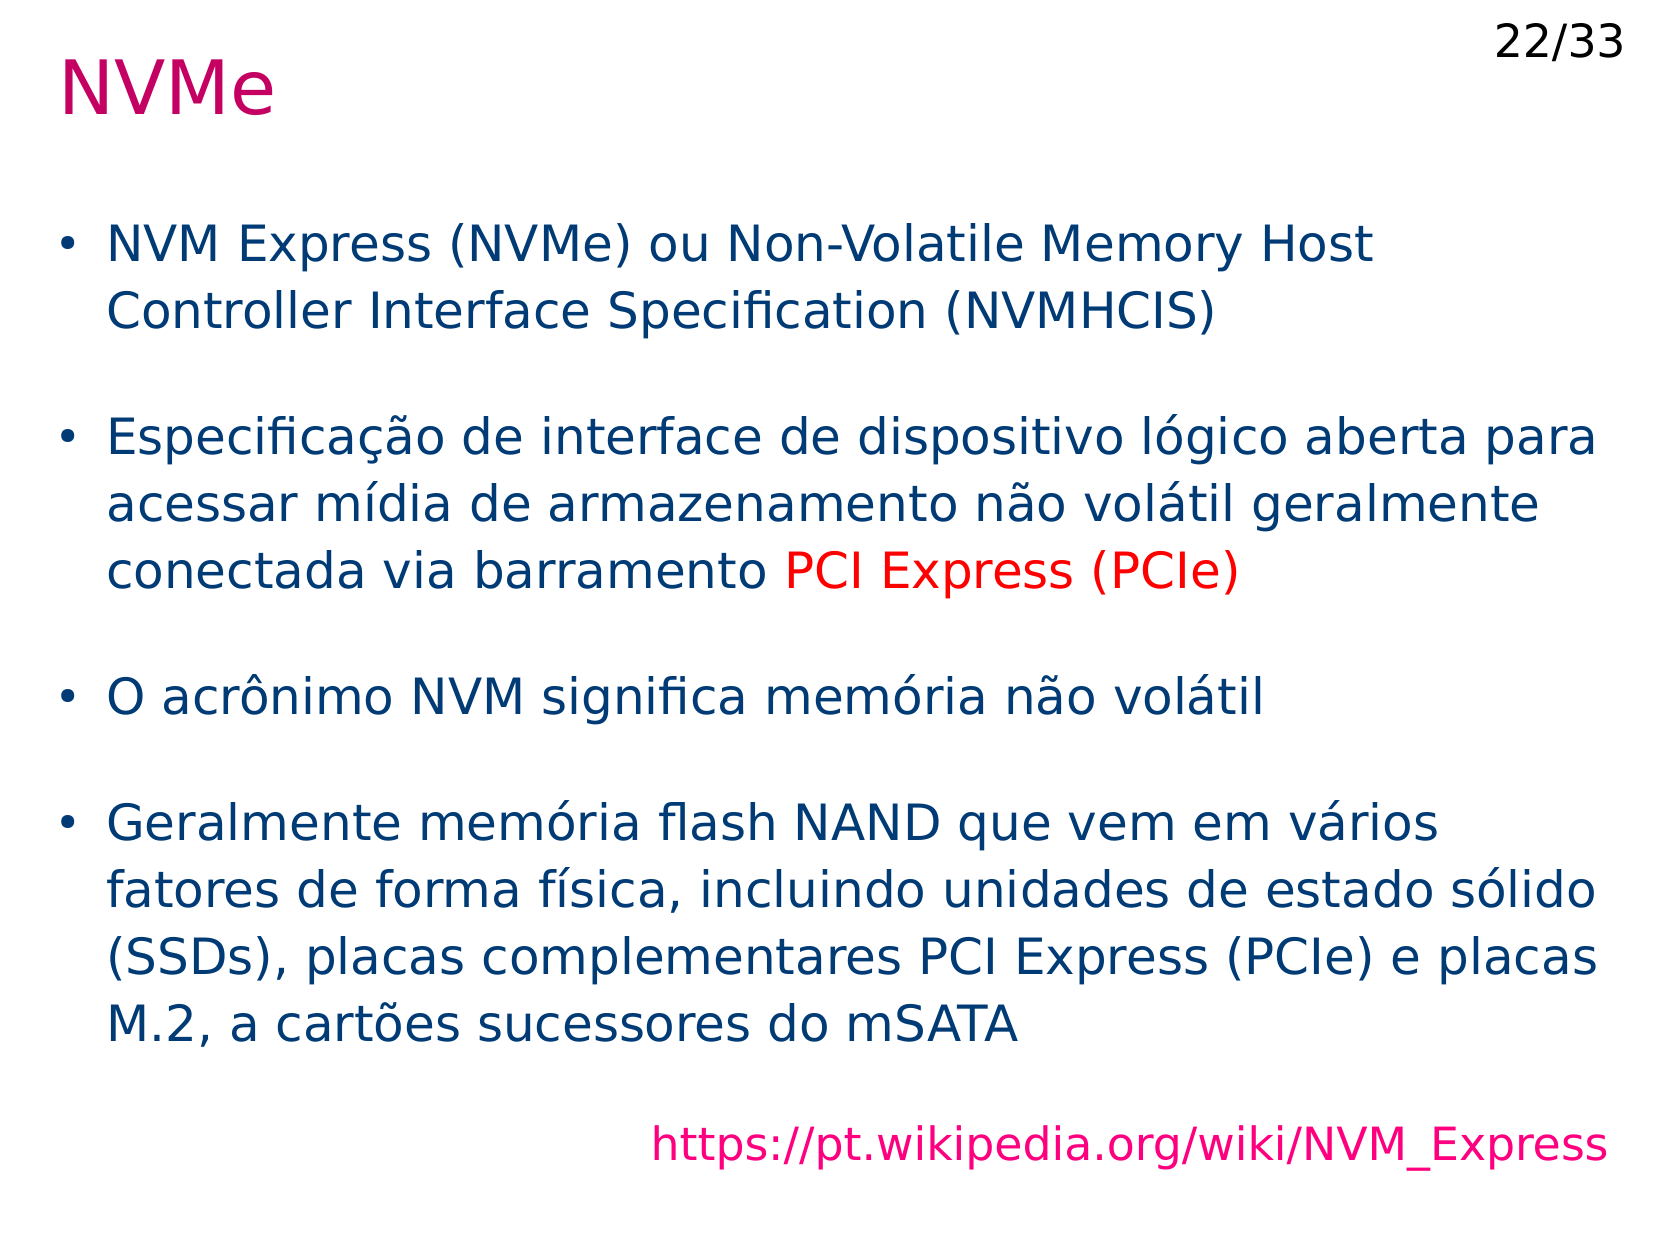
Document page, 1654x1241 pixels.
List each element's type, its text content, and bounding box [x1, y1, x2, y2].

list NVM Express (NVMe) ou Non-Volatile Memory Host Controller Interface Specification (NVMHCIS) Especificação de interface de dispositivo lógico aberta para acessar mídia de armazenamento não volátil geralmente conectada via barramento PCI Express (PCIe) O acrônimo NVM significa memória não volátil Geralmente memória flash NAND que vem em vários fatores de forma física, incluindo unidades de estado sólido (SSDs), placas complementares PCI Express (PCIe) e placas M.2, a cartões sucessores do mSATA [59, 206, 1625, 1211]
title NVMe [59, 29, 1625, 148]
text_box https://pt.wikipedia.org/wiki/NVM_Express [330, 1110, 1625, 1179]
